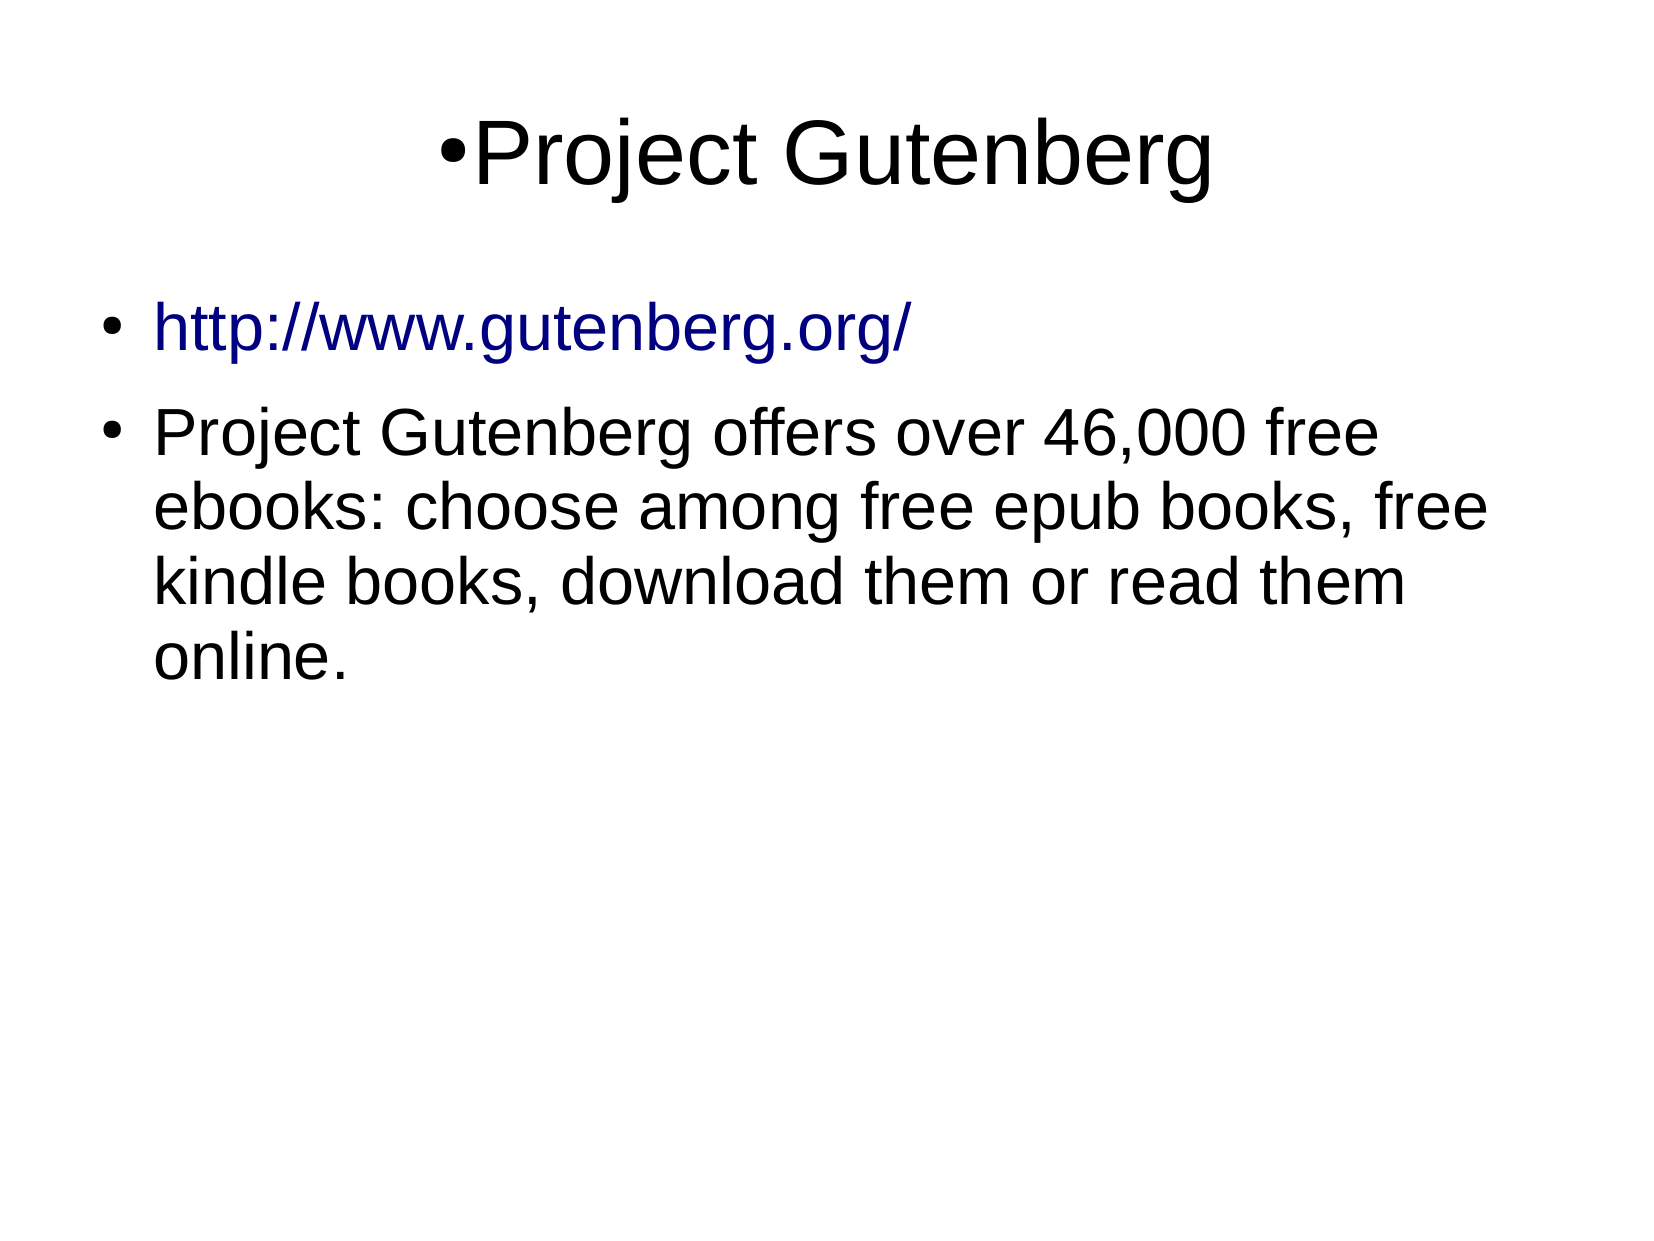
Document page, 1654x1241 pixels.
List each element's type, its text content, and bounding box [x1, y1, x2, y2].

title Project Gutenberg [82, 49, 1571, 257]
list http://www.gutenberg.org/ Project Gutenberg offers over 46,000 free ebooks: choose among free epub books, free kindle books, download them or read them online. [82, 290, 1571, 1010]
